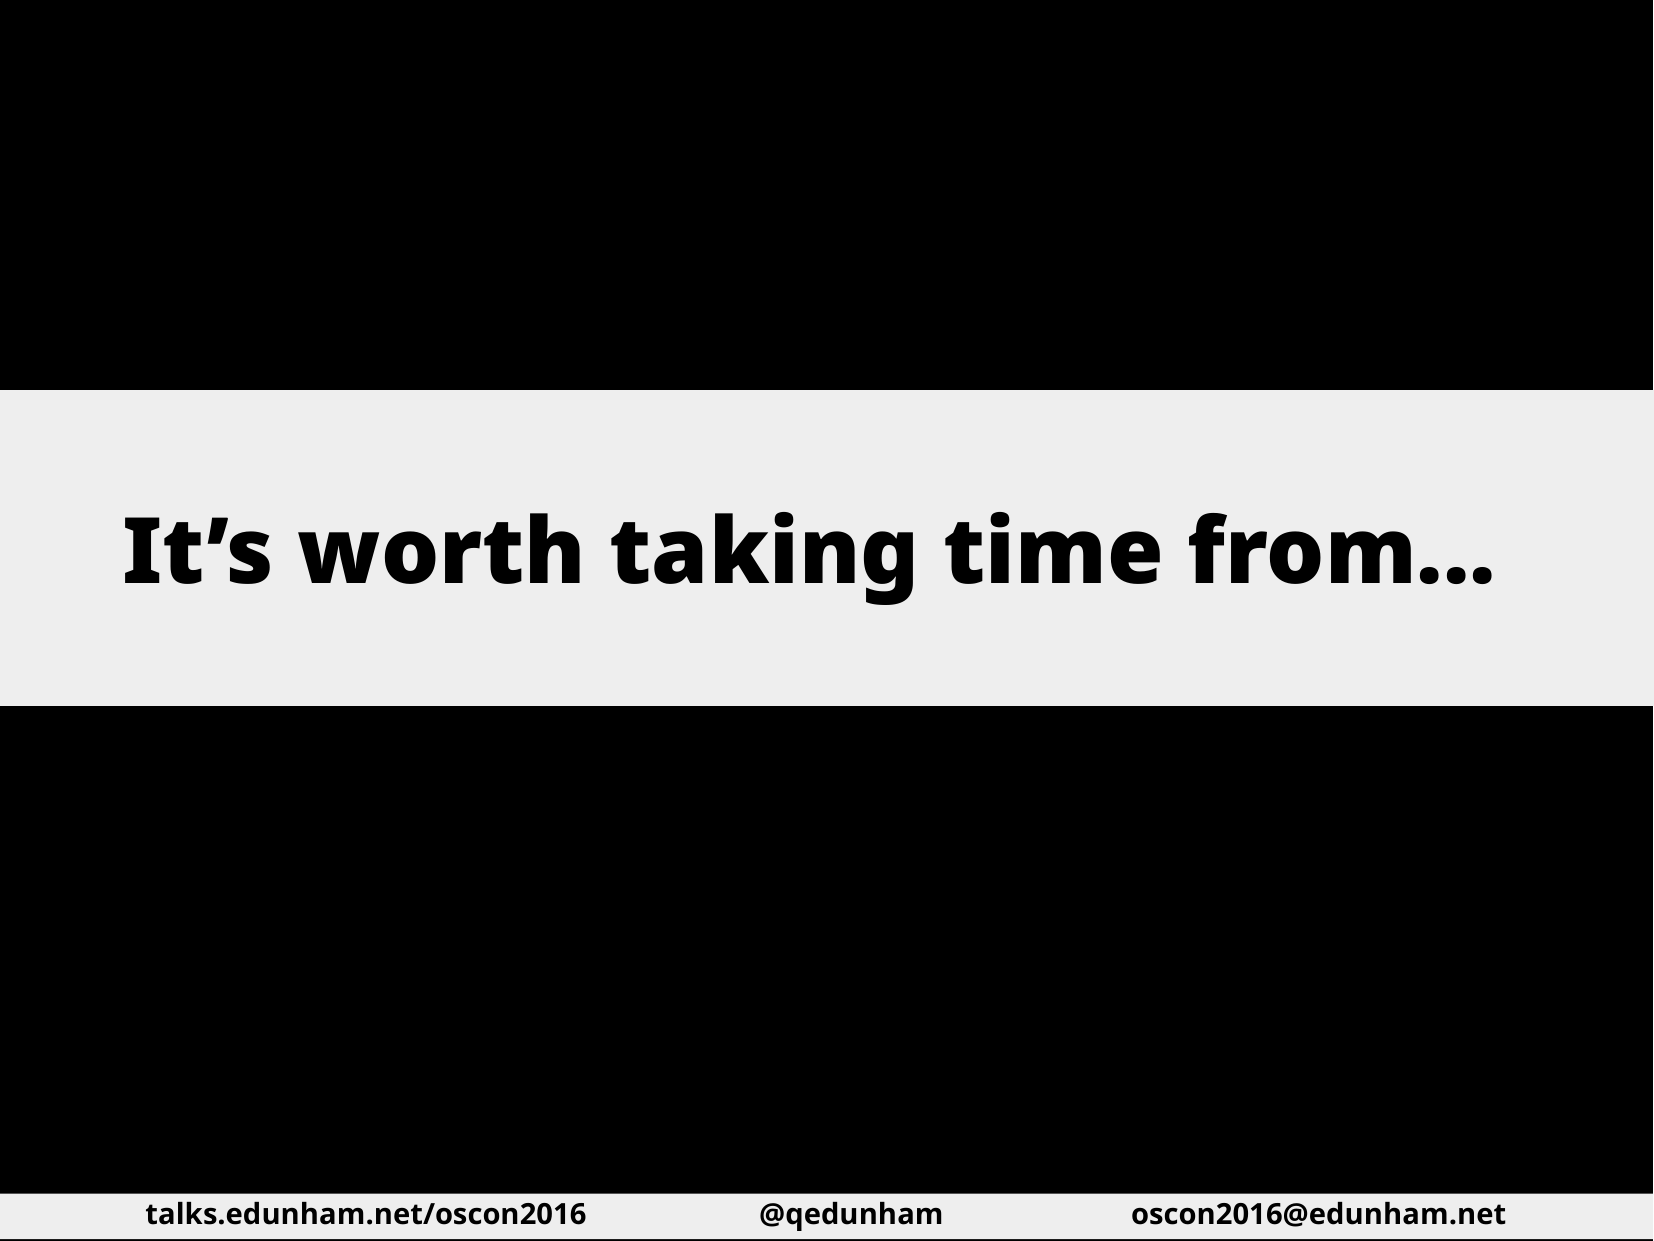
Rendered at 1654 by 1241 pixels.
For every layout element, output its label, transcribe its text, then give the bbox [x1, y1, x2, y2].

title It’s worth taking time from... [0, 390, 1621, 706]
